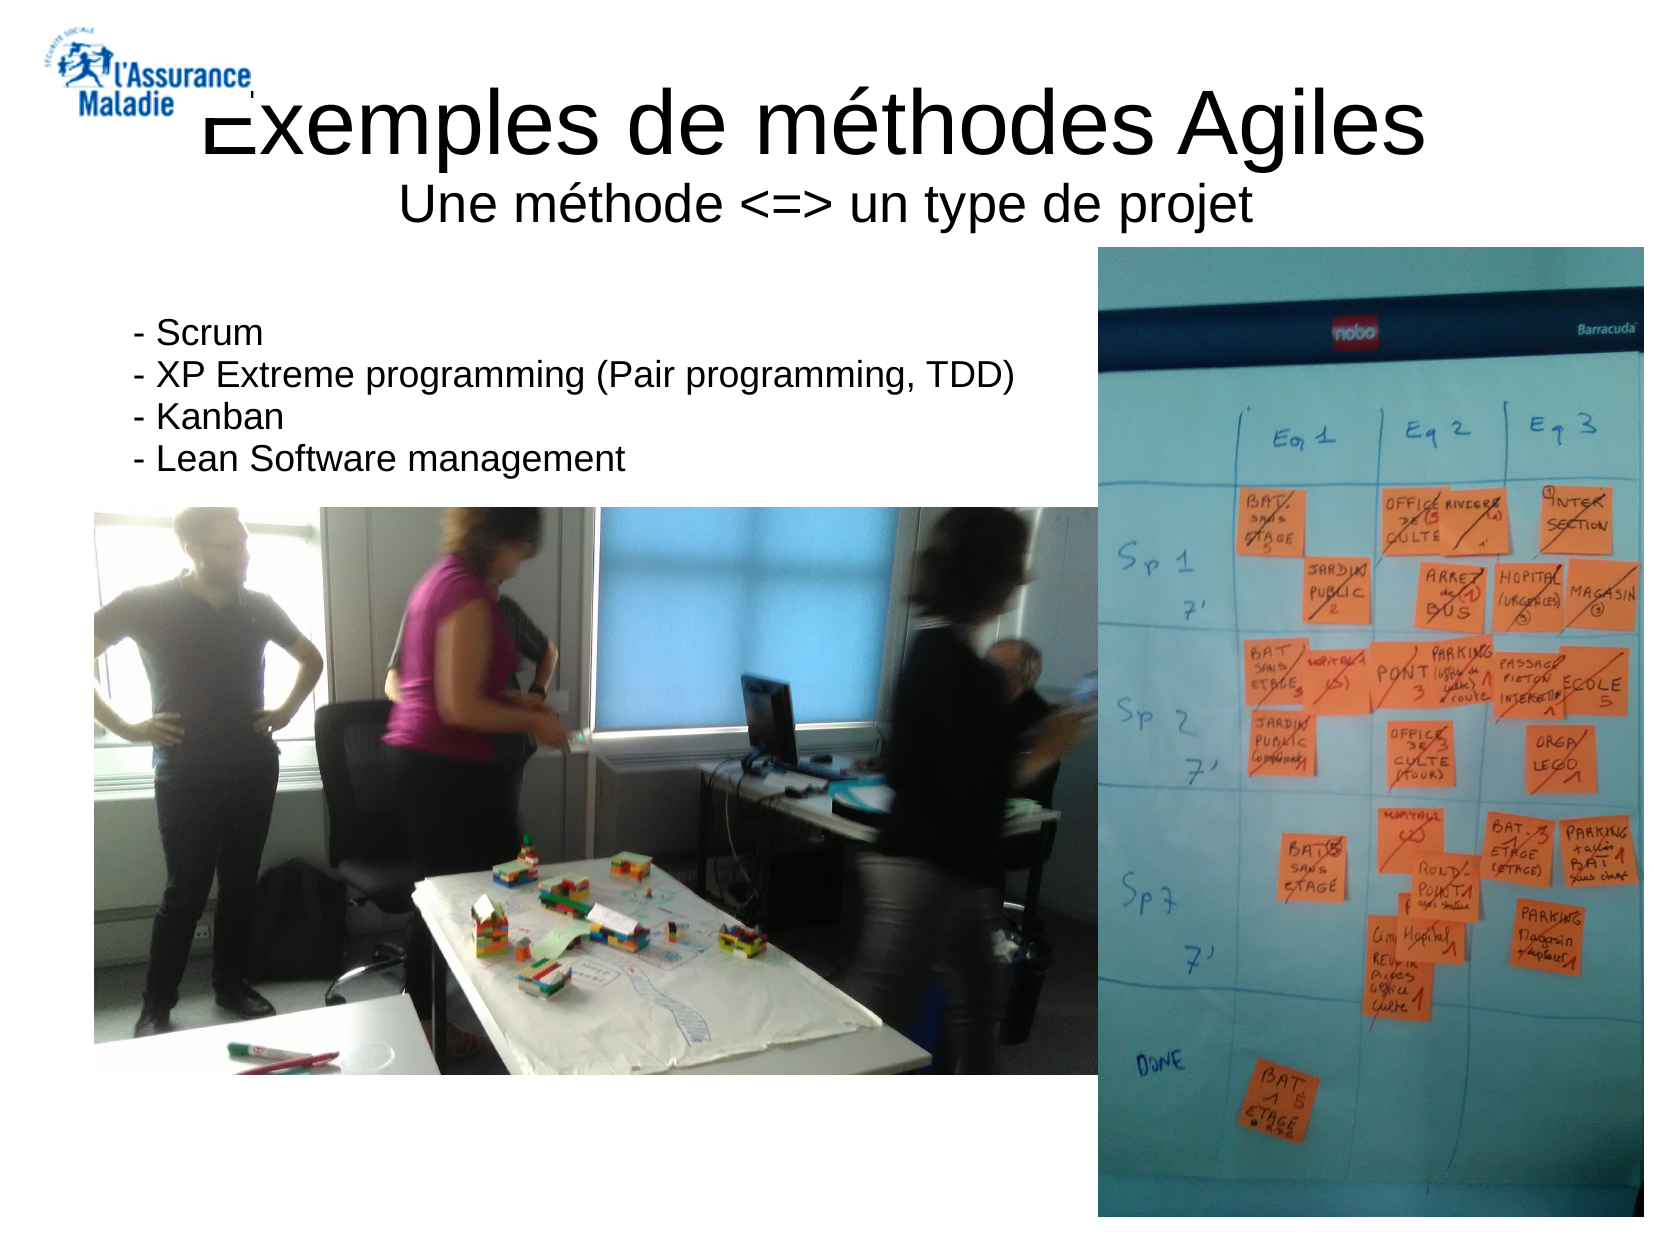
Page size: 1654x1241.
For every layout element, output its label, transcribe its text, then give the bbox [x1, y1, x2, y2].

picture [94, 247, 1644, 1217]
text_box - Scrum - XP Extreme programming (Pair programming, TDD) - Kanban - Lean Software management [118, 262, 1098, 507]
title Exemples de méthodes Agiles Une méthode <=> un type de projet [82, 49, 1571, 257]
picture [23, 23, 251, 118]
